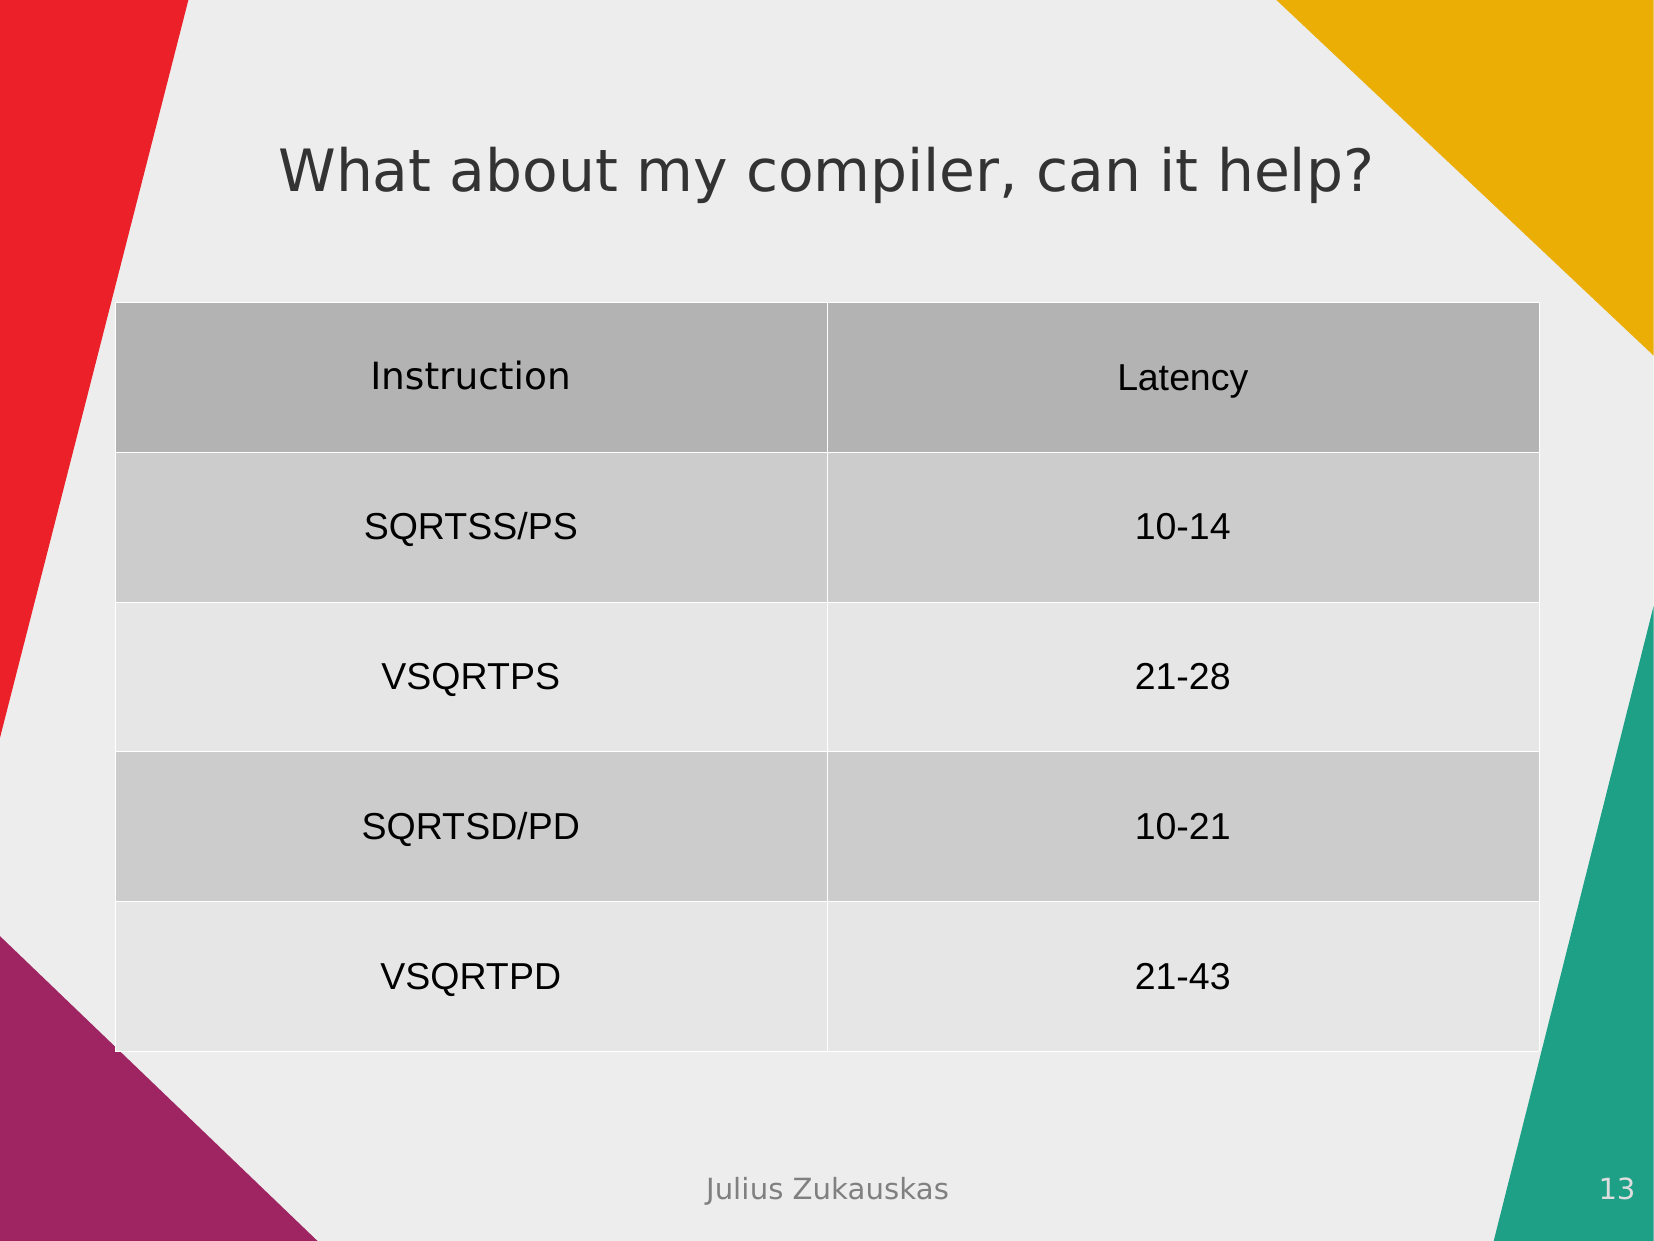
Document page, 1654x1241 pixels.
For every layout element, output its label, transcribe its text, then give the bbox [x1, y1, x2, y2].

table_cell 21-28 [828, 603, 1539, 751]
table_cell SQRTSD/PD [116, 752, 827, 901]
table_cell 21-43 [828, 902, 1539, 1051]
table_header Latency [828, 303, 1539, 452]
table_cell VSQRTPS [116, 603, 827, 751]
table_cell SQRTSS/PS [116, 453, 827, 602]
table_cell 10-21 [828, 752, 1539, 901]
table_cell VSQRTPD [116, 902, 827, 1051]
table_header Instruction [116, 303, 827, 452]
table_cell 10-14 [828, 453, 1539, 602]
title What about my compiler, can it help? [114, 73, 1539, 271]
